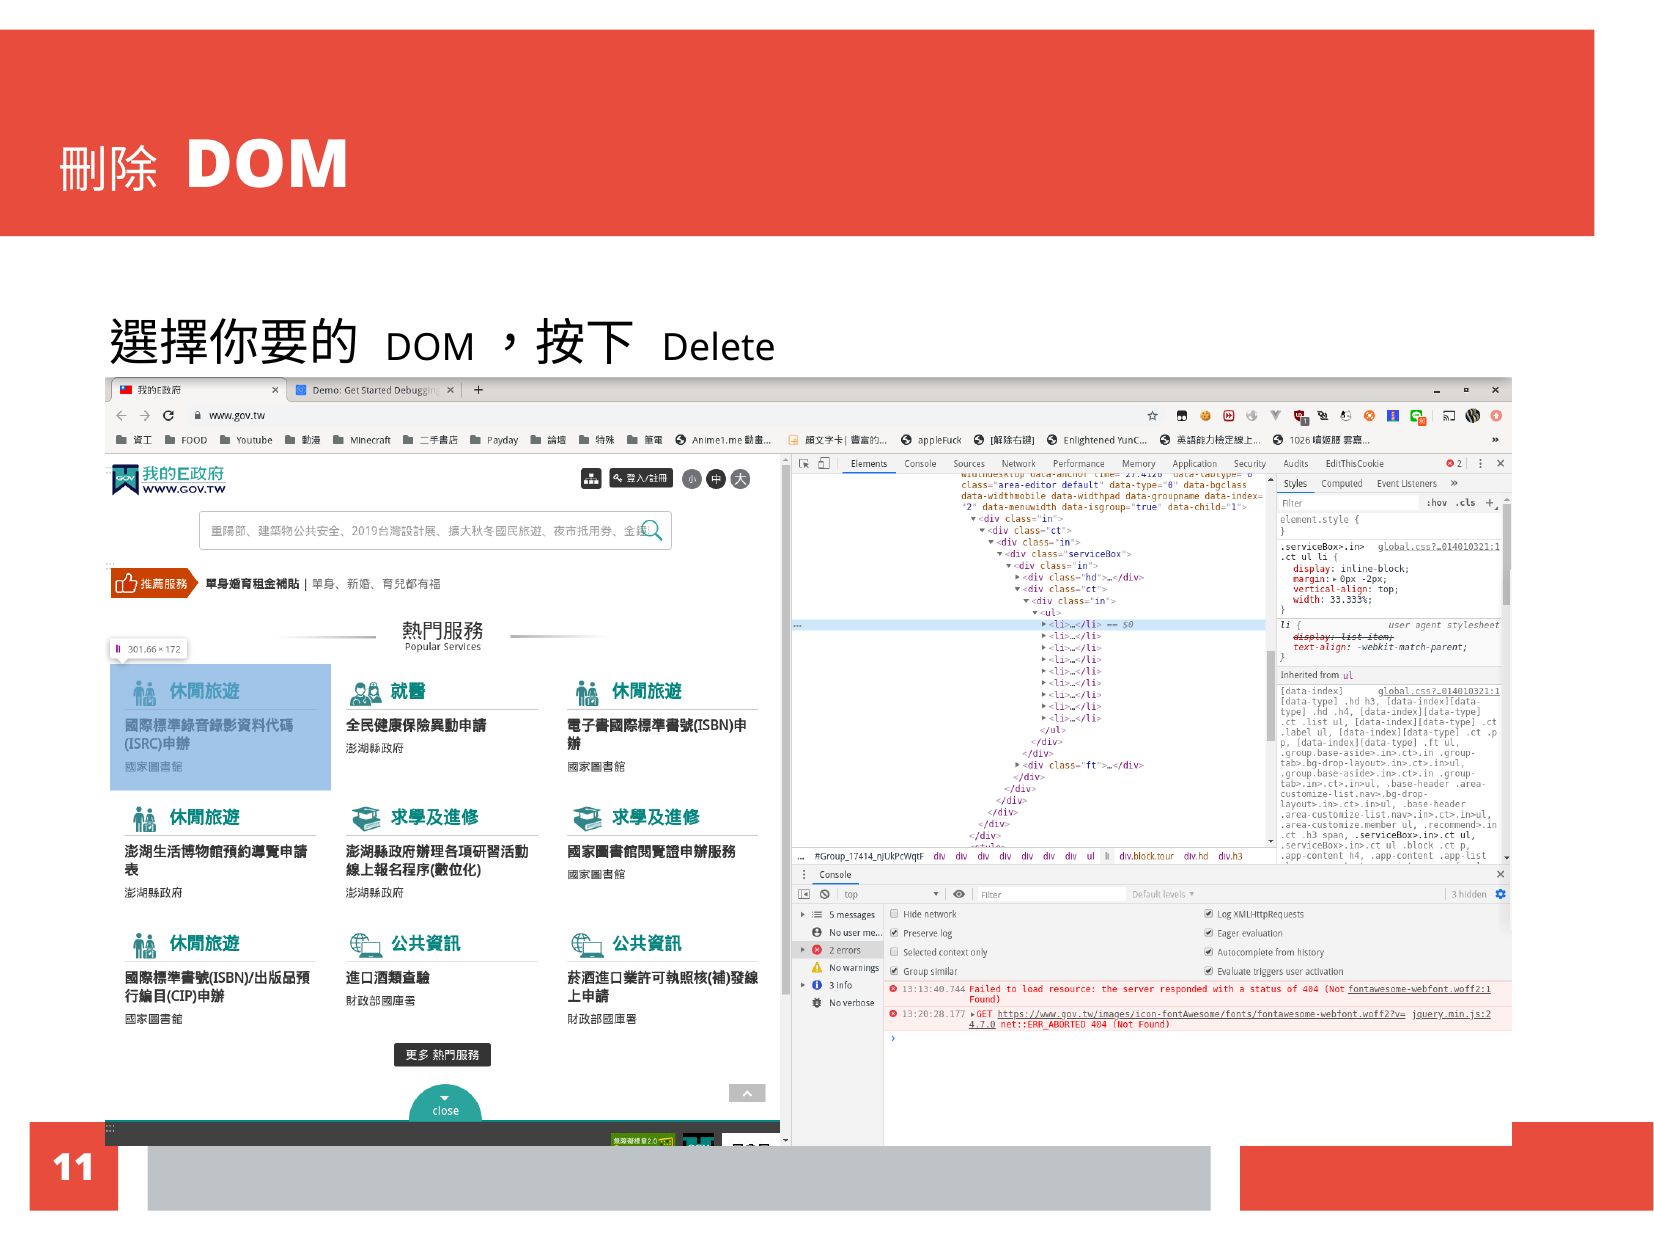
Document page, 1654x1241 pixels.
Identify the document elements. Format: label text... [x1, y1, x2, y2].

text_box 選擇你要的 DOM，按下 Delete [94, 295, 1111, 442]
title 刪除 DOM [59, 59, 1595, 207]
picture [105, 377, 1512, 1146]
